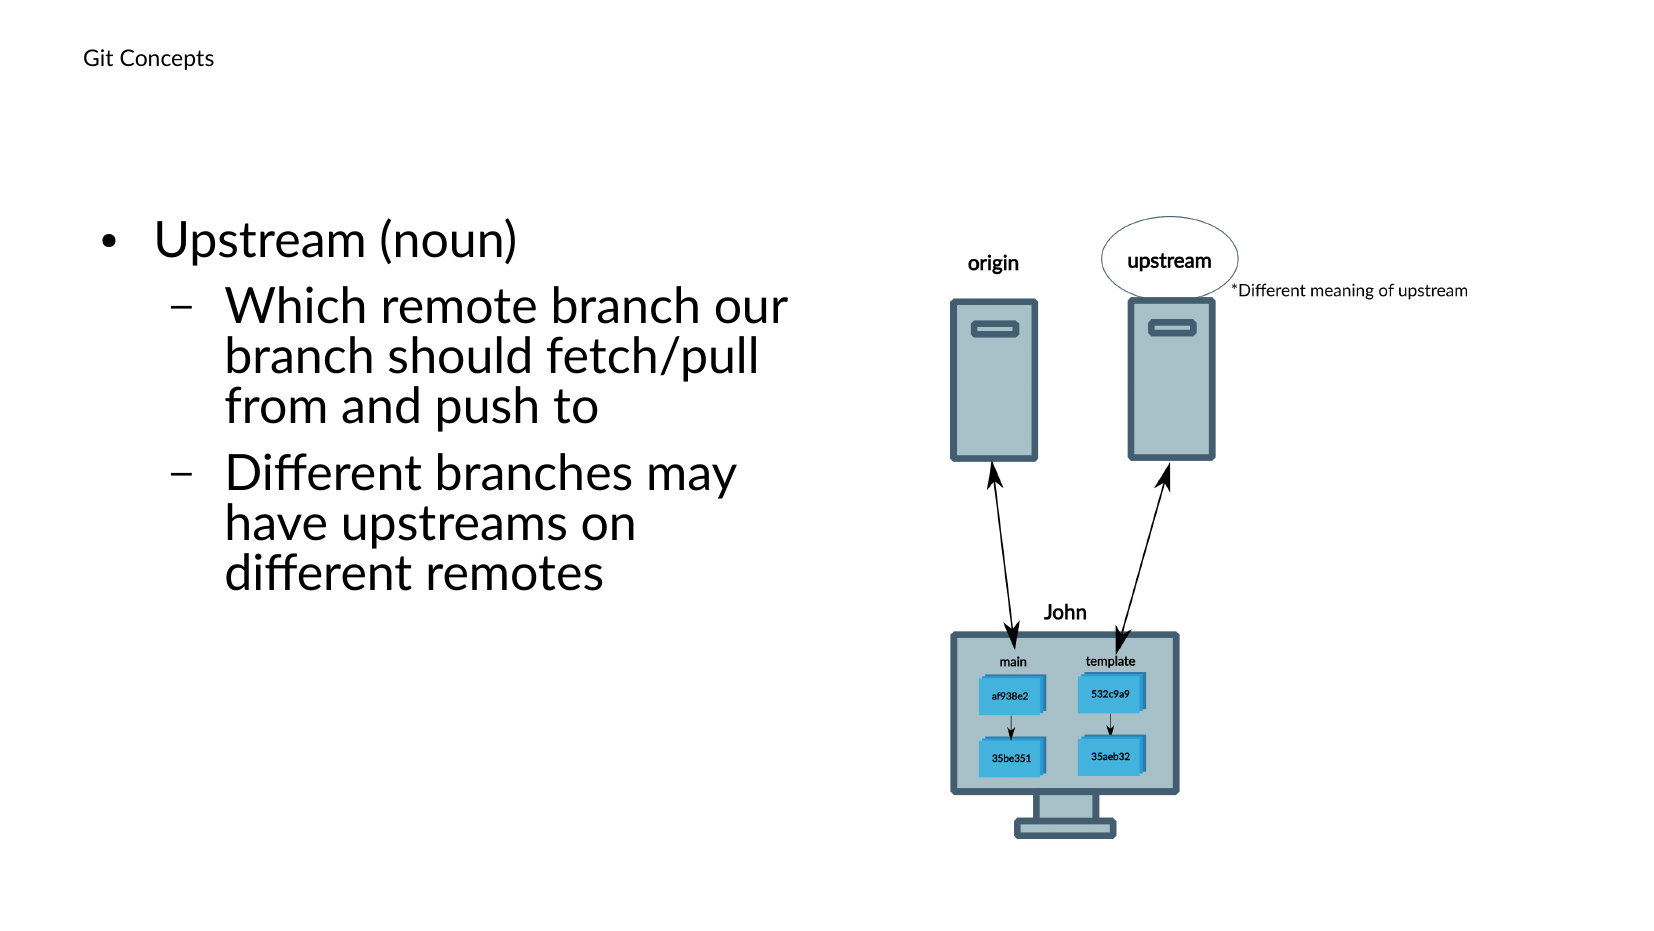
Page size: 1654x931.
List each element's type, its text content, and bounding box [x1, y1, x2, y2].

list Upstream (noun) Which remote branch our branch should fetch/pull from and push to Different branches may have upstreams on different remotes [82, 217, 809, 839]
picture [897, 216, 1519, 839]
title Git Concepts [83, 0, 1571, 119]
